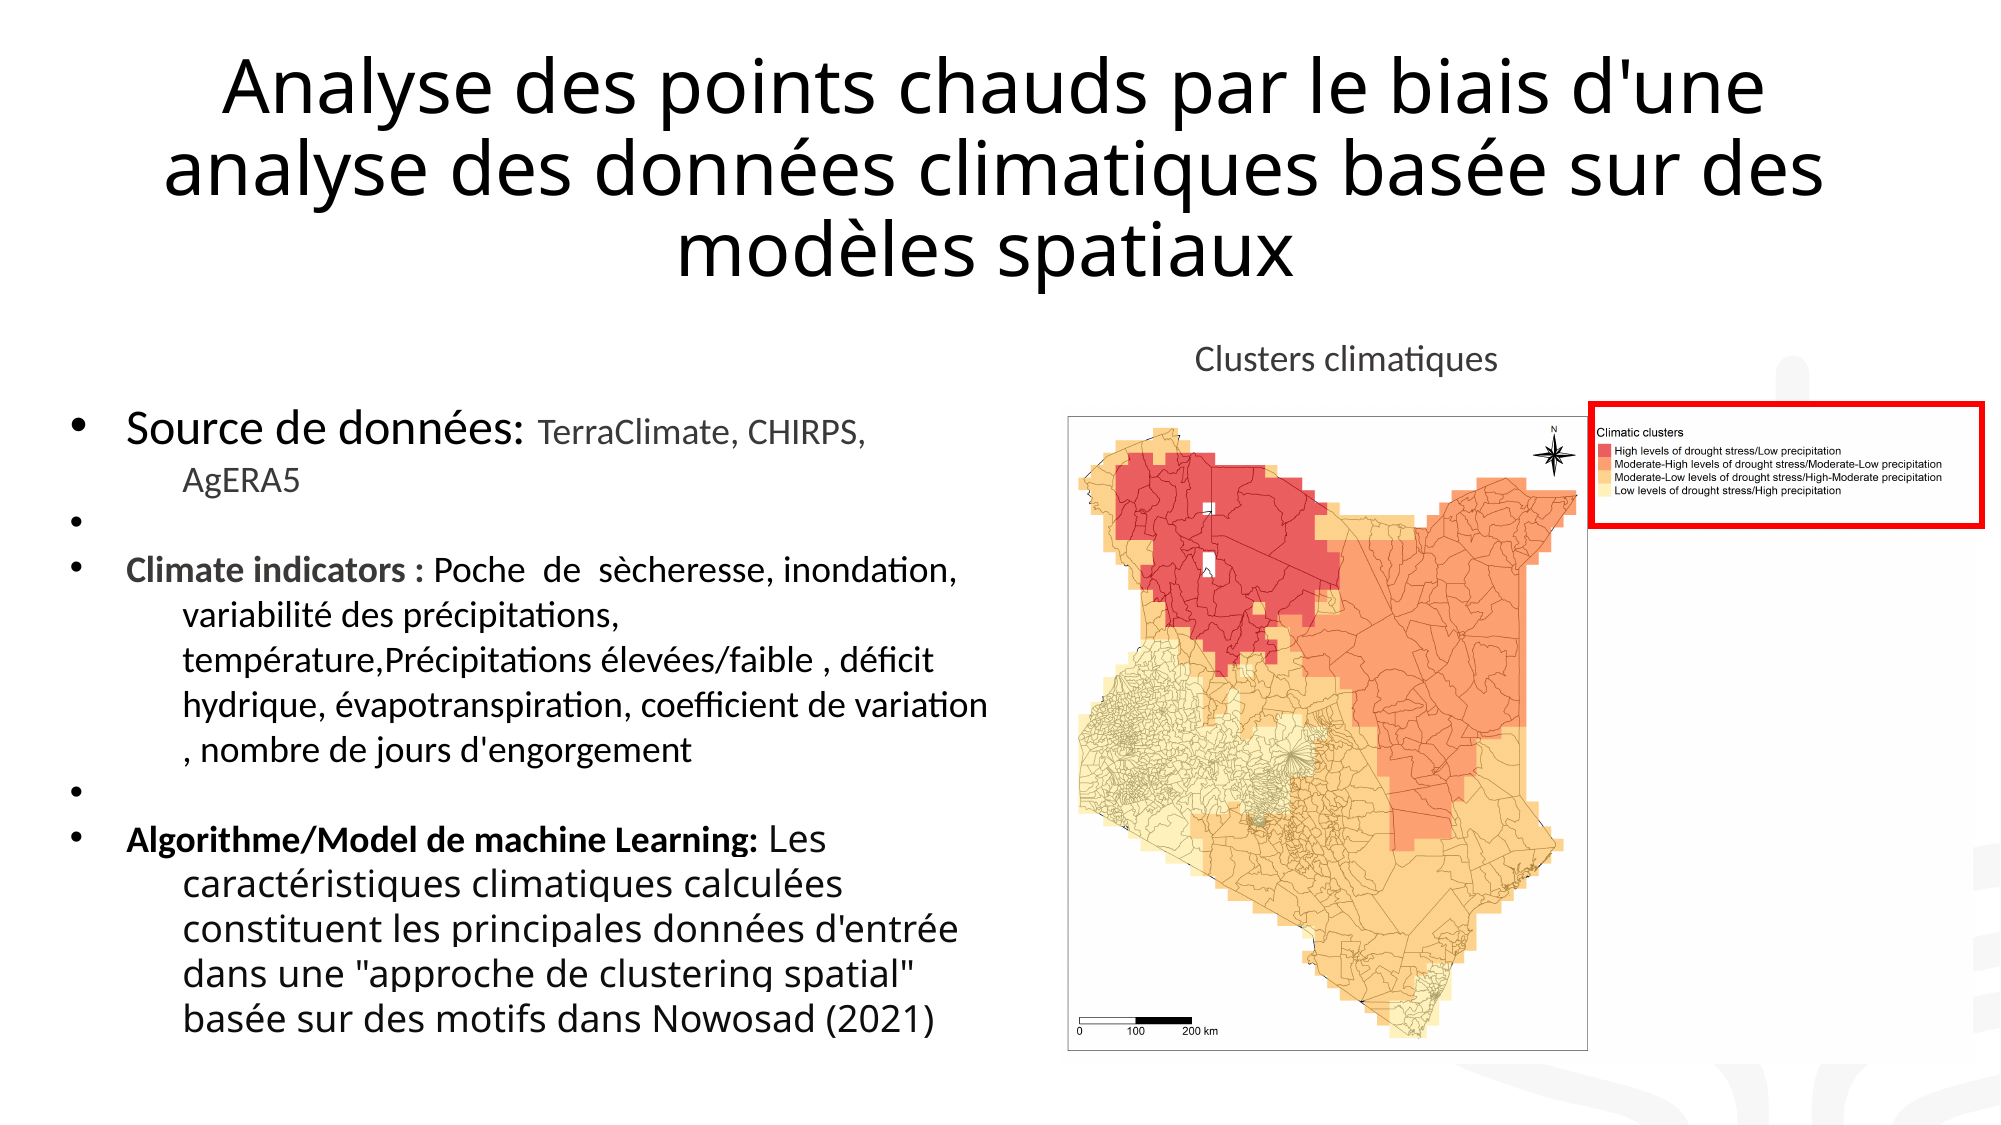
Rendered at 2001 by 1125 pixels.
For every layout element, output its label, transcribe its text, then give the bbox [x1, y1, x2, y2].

text_box Clusters climatiques [1180, 326, 1518, 388]
picture [1595, 407, 1974, 523]
text_box Source de données: TerraClimate, CHIRPS, AgERA5 Climate indicators : Poche de sècheresse, inondation, variabilité des précipitations, température,Précipitations élevées/faible , déficit hydrique, évapotranspiration, coefficient de variation , nombre de jours d'engorgement Algorithme/Model de machine Learning: Les caractéristiques climatiques calculées constituent les principales données d'entrée dans une "approche de clustering spatial" basée sur des motifs dans Nowosad (2021) [54, 387, 1006, 1054]
text_box Analyse des points chauds par le biais d'une analyse des données climatiques basée sur des modèles spatiaux [72, 41, 1918, 221]
picture [1060, 403, 1974, 1064]
